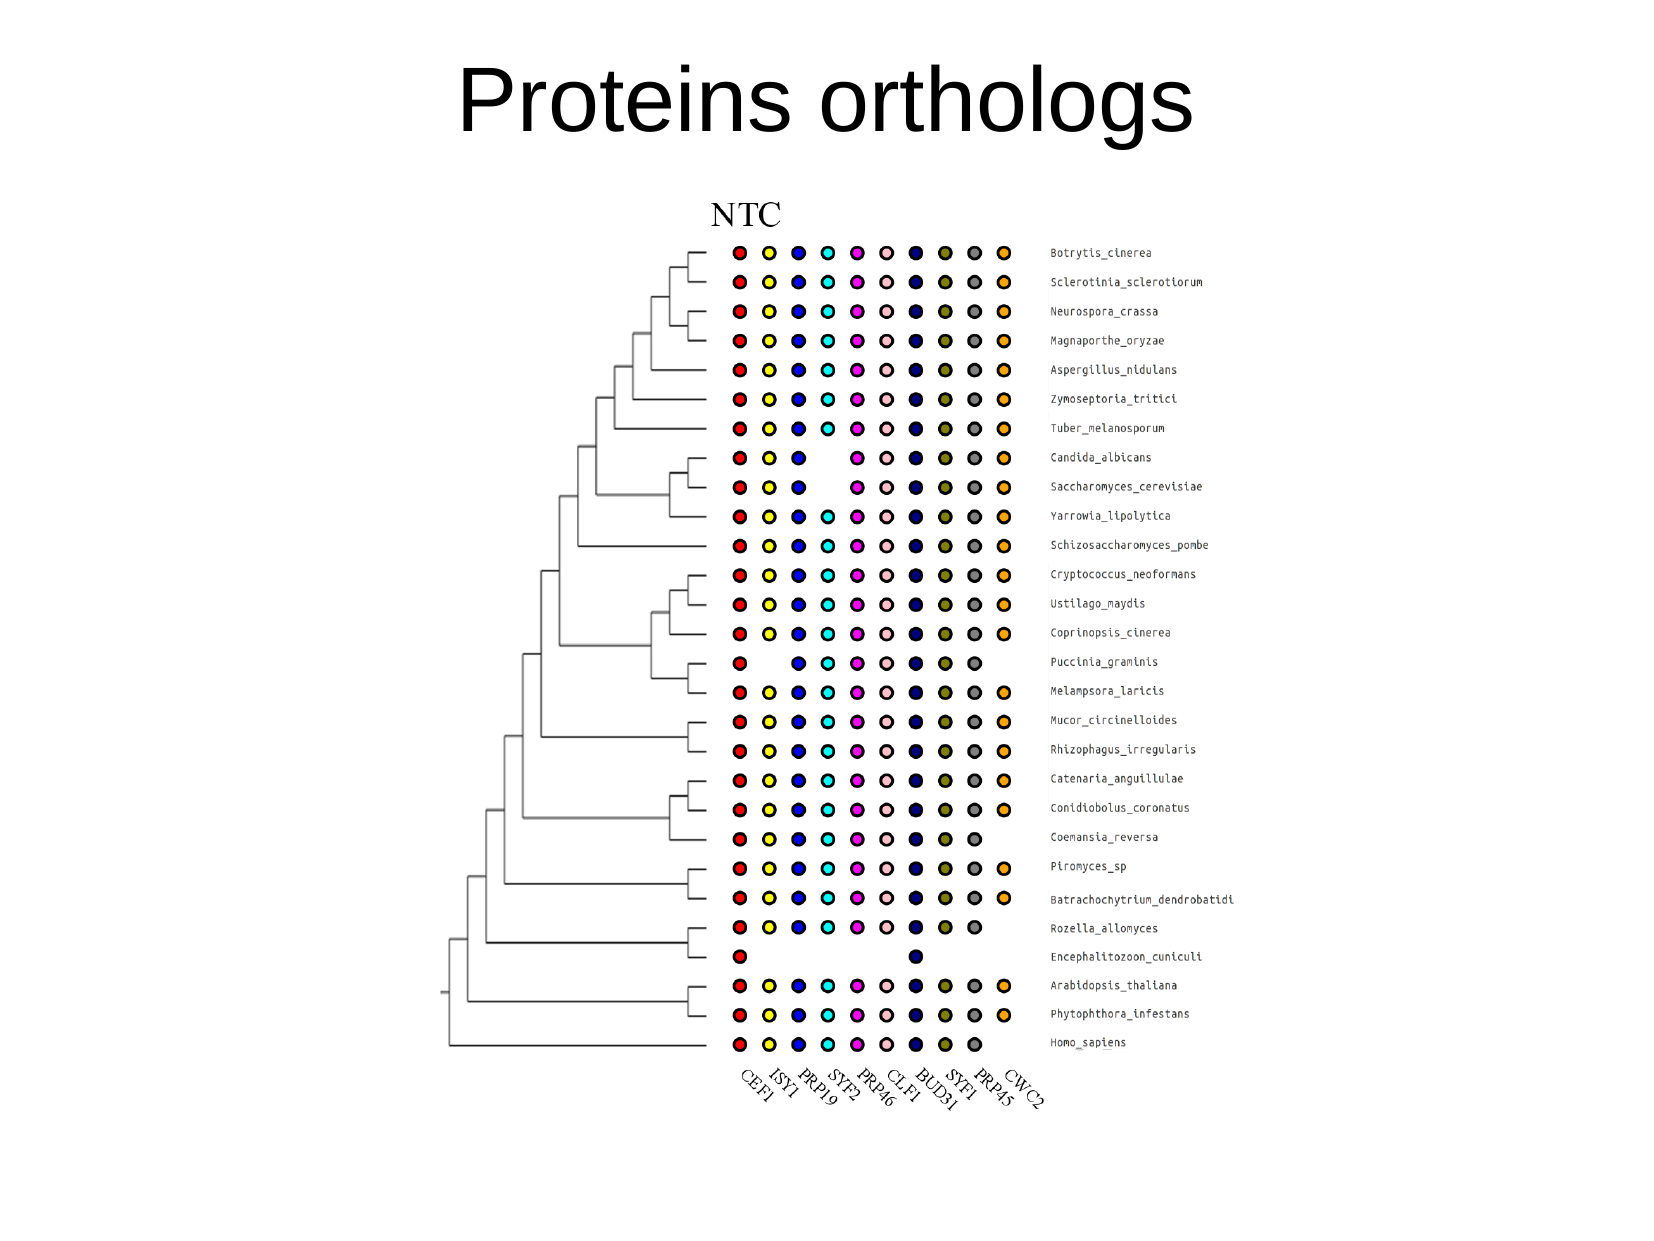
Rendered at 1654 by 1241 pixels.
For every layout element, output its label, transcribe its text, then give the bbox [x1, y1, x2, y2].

title Proteins orthologs [82, 48, 1571, 152]
picture [433, 194, 1246, 1158]
